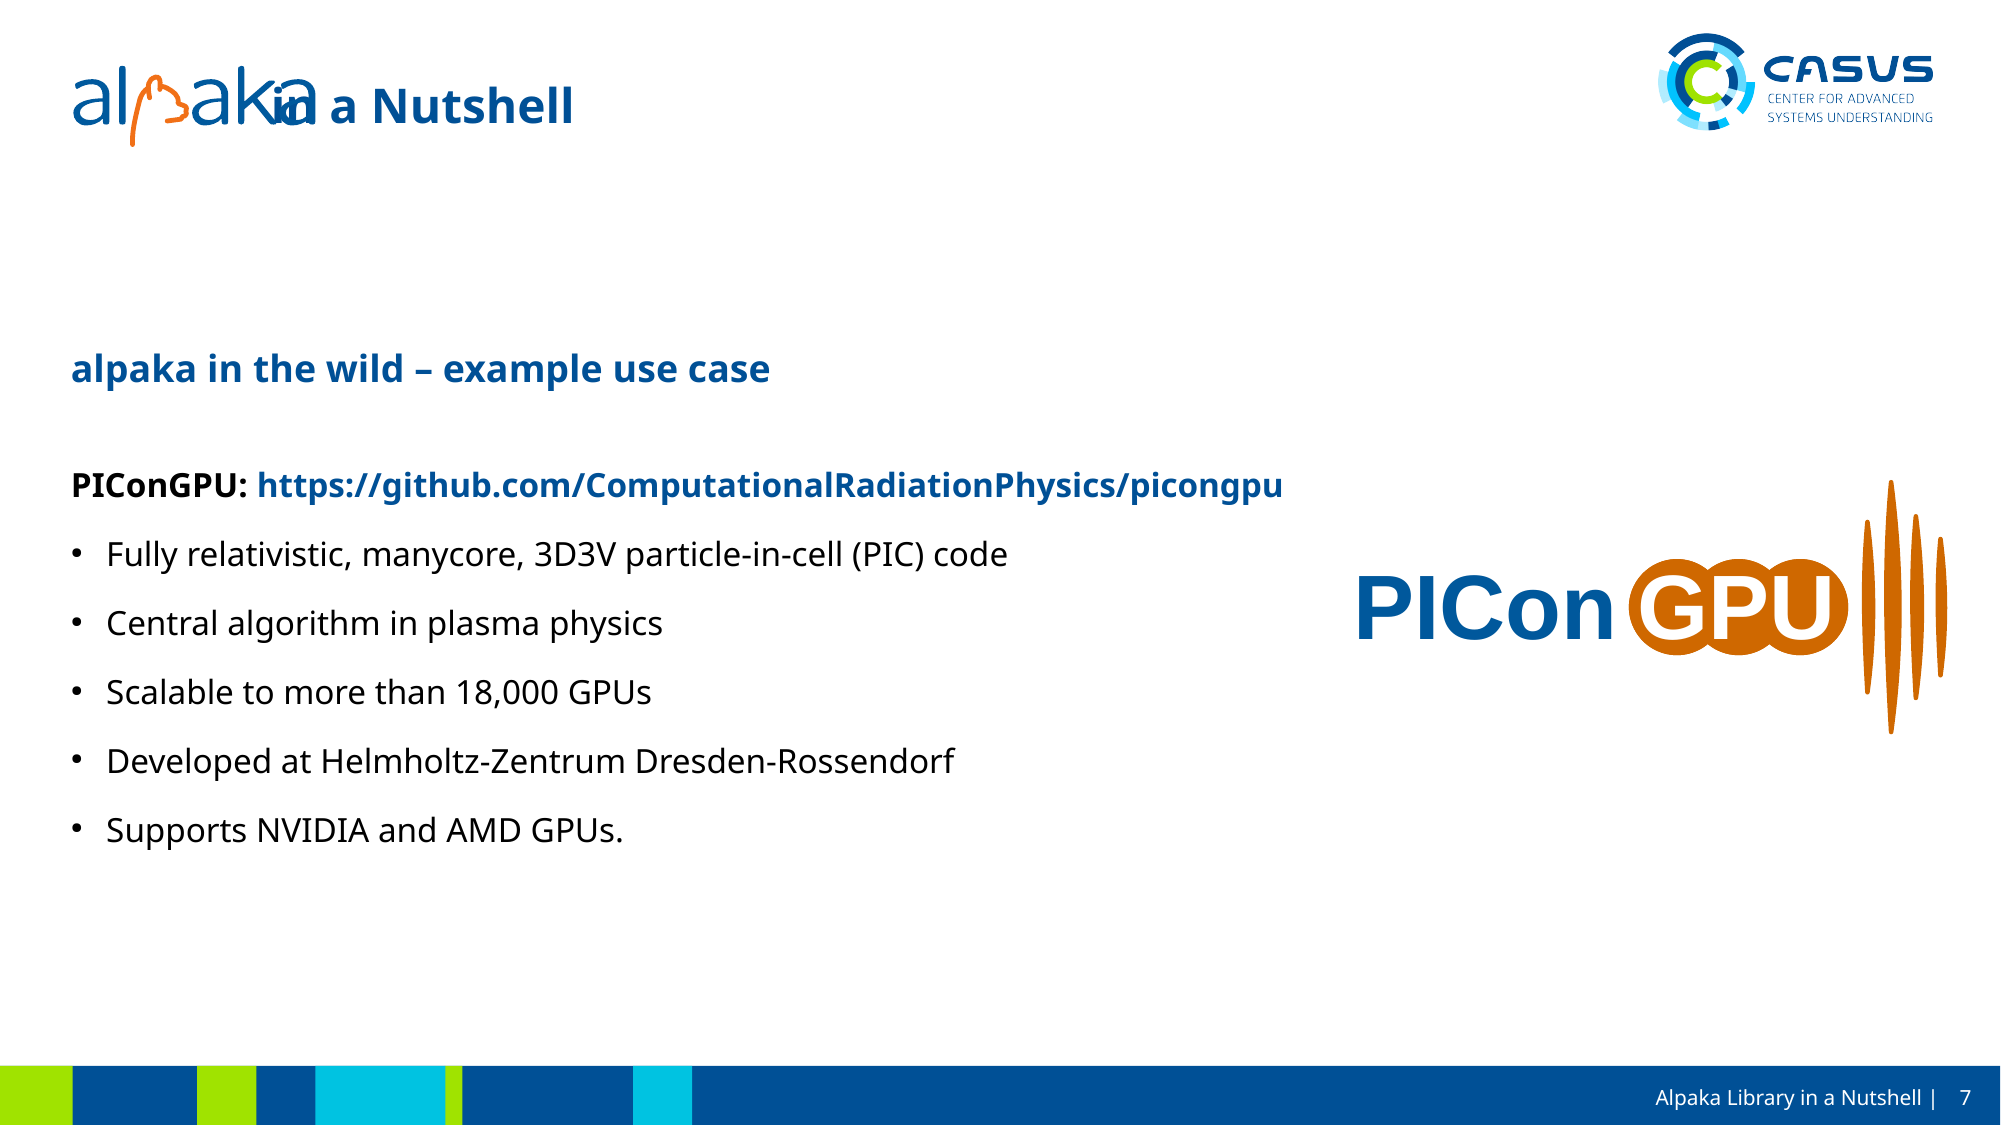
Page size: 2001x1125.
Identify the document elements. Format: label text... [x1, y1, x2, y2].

picture [1658, 33, 1933, 131]
picture [1347, 472, 1960, 741]
picture [72, 64, 317, 148]
title in a Nutshell [317, 70, 709, 139]
list alpaka in the wild – example use case PIConGPU: https://github.com/ComputationalRadiationPhysics/picongpu Fully relativistic, manycore, 3D3V particle-in-cell (PIC) code Central algorithm in plasma physics Scalable to more than 18,000 GPUs Developed at Helmholtz-Zentrum Dresden-Rossendorf Supports NVIDIA and AMD GPUs. [70, 342, 1619, 1005]
